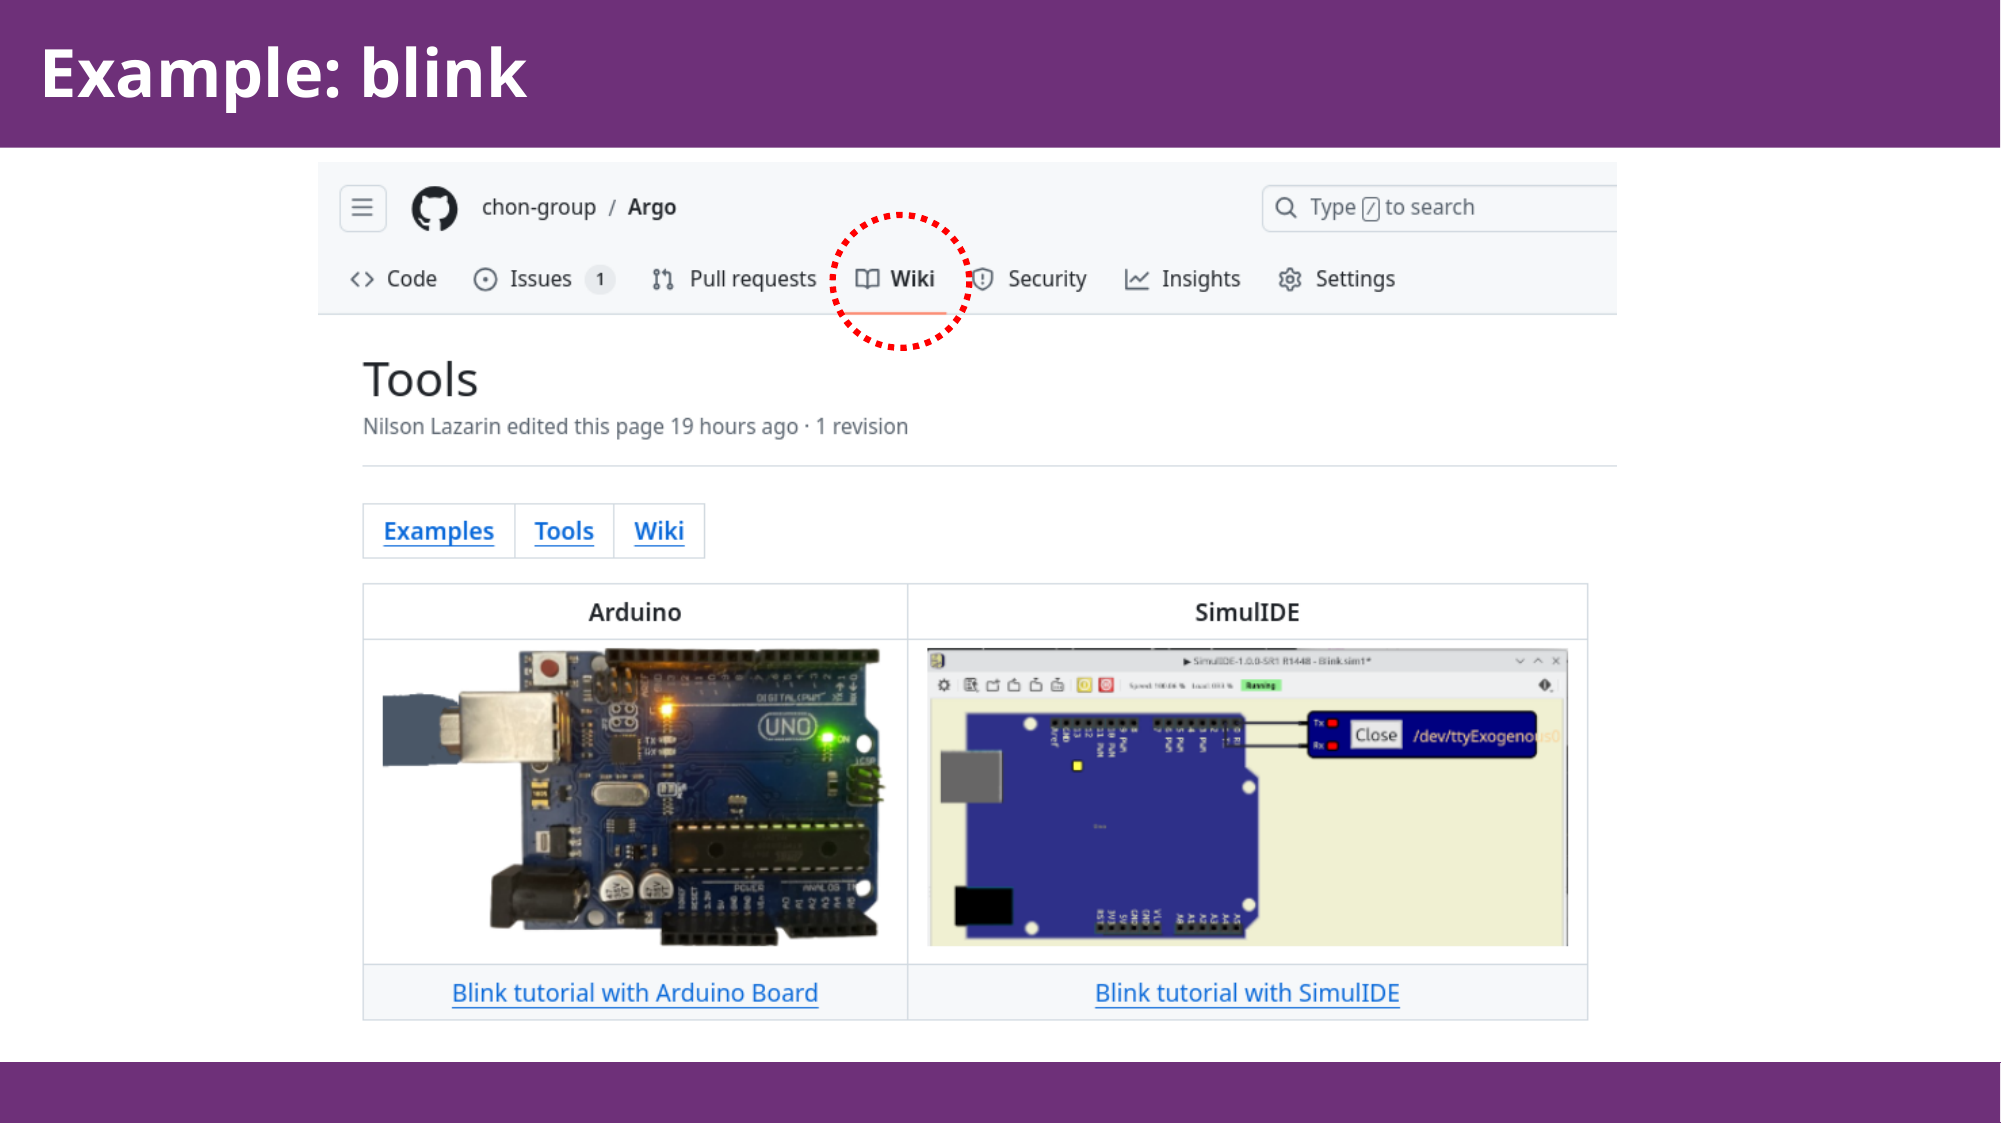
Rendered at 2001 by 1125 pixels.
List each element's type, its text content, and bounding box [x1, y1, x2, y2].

picture [318, 162, 1617, 1056]
text_box Example: blink [25, 23, 1999, 119]
